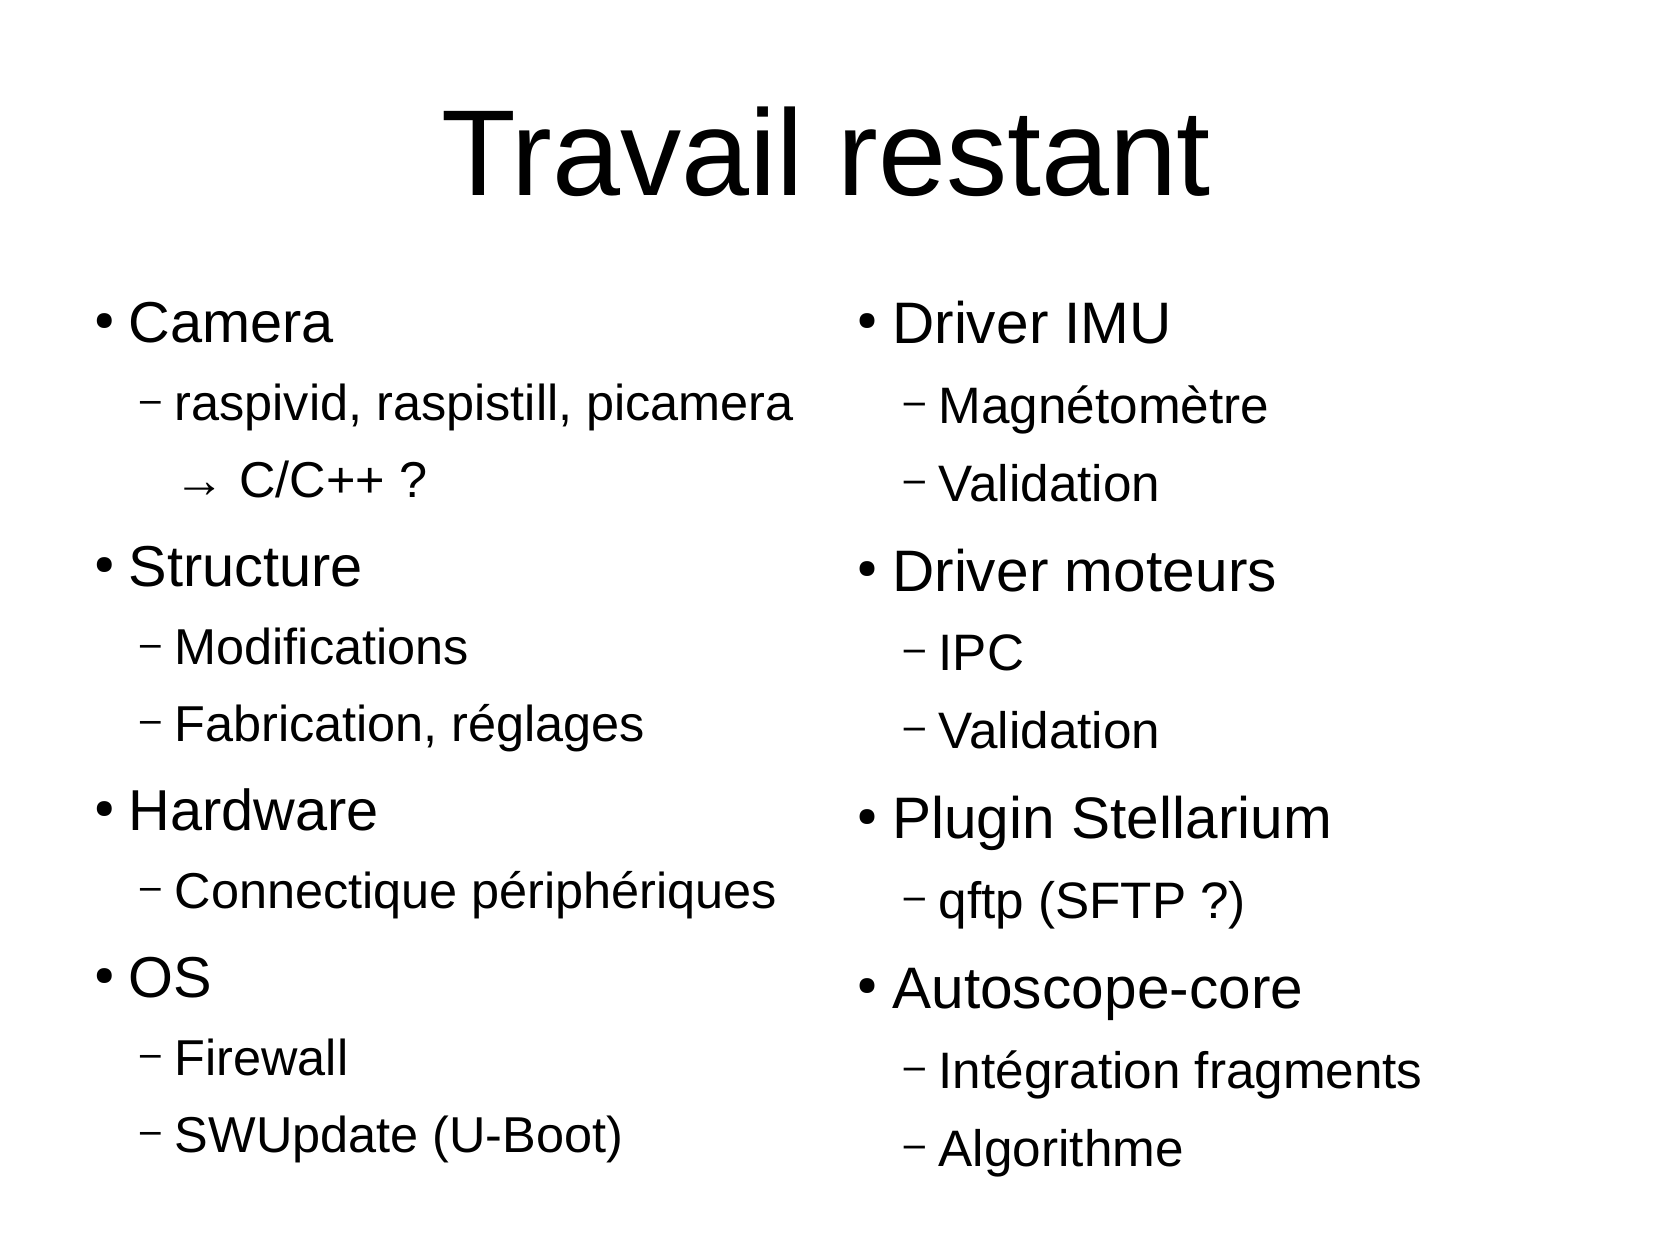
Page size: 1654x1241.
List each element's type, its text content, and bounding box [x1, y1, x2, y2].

list Driver IMU Magnétomètre Validation Driver moteurs IPC Validation Plugin Stellarium qftp (SFTP ?) Autoscope-core Intégration fragments Algorithme [845, 290, 1572, 1182]
title Travail restant [82, 49, 1571, 257]
list Camera raspivid, raspistill, picamera → C/C++ ? Structure Modifications Fabrication, réglages Hardware Connectique périphériques OS Firewall SWUpdate (U-Boot) [82, 290, 809, 1182]
